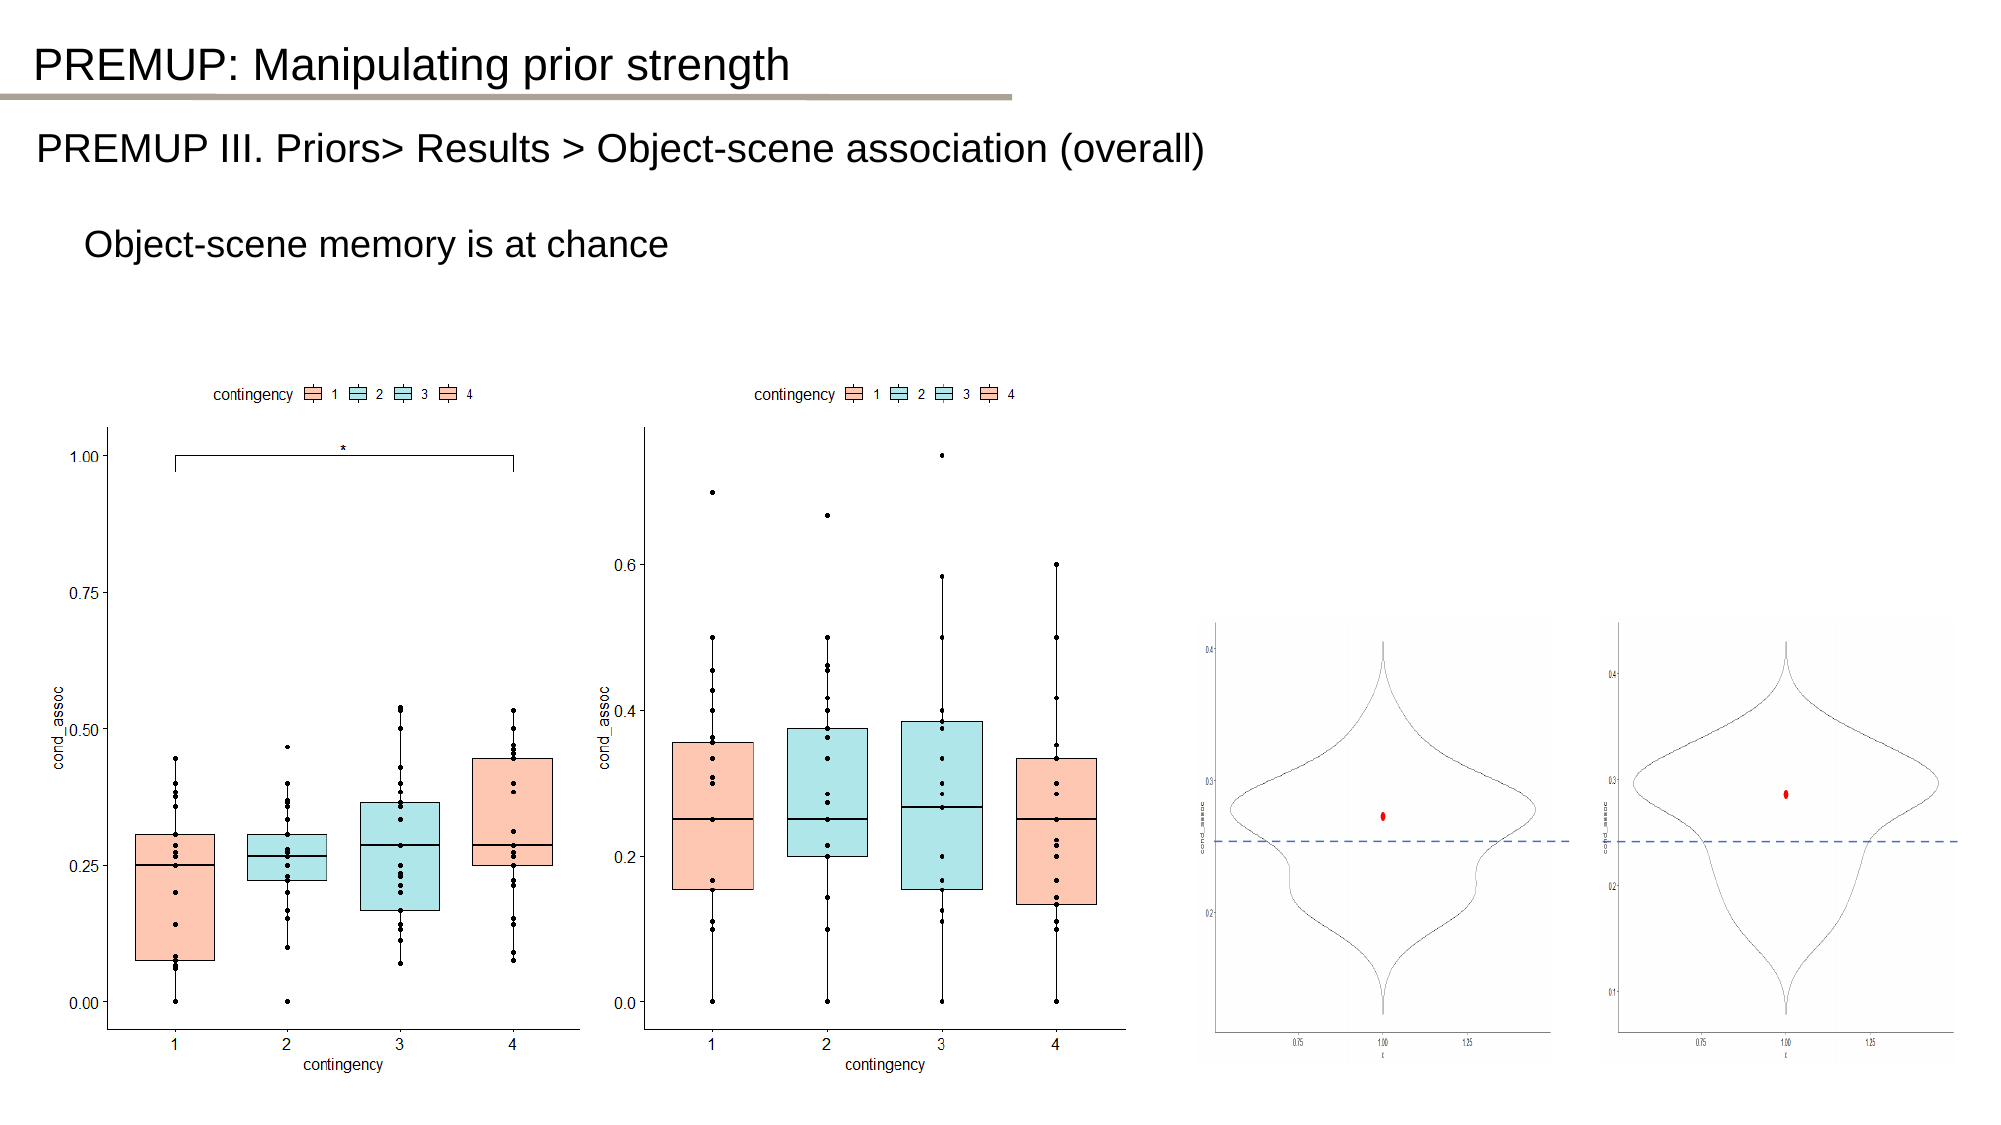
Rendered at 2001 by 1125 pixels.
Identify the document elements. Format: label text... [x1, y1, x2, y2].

text_box Object-scene memory is at chance [66, 207, 1157, 340]
text_box PREMUP: Manipulating prior strength [15, 27, 1921, 97]
picture [42, 366, 1133, 1079]
text_box PREMUP III. Priors> Results > Object-scene association (overall) [18, 110, 1256, 182]
picture [1197, 618, 1553, 1064]
picture [1600, 618, 1956, 1064]
